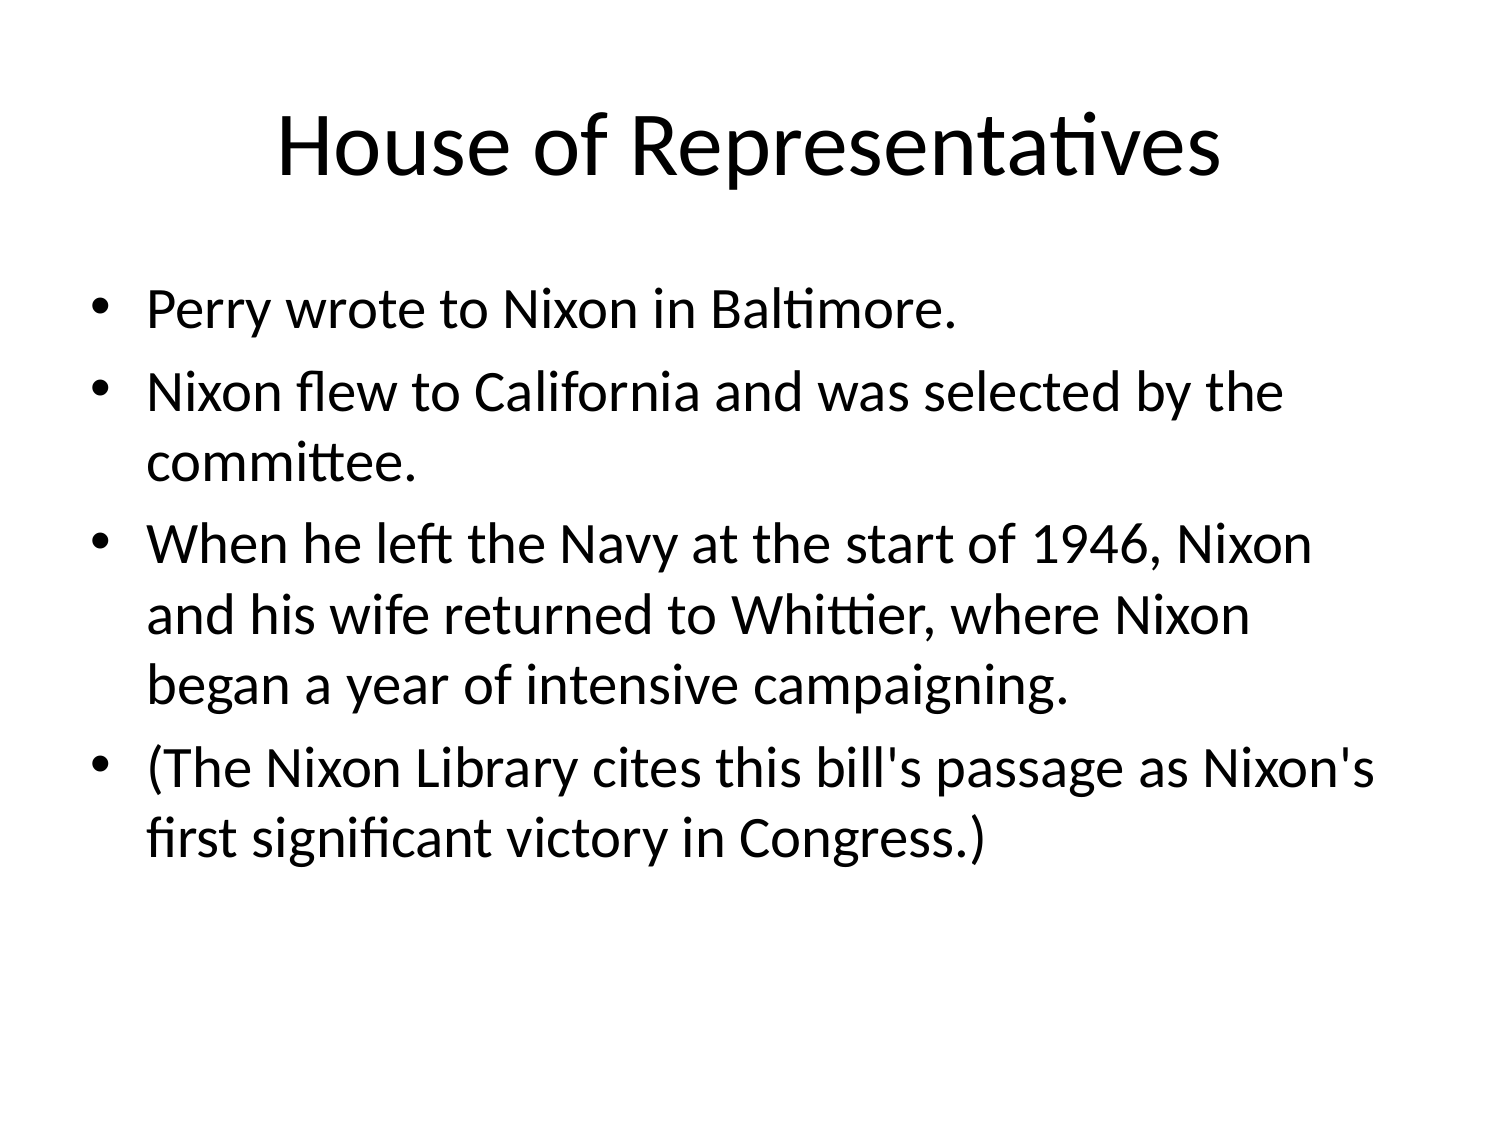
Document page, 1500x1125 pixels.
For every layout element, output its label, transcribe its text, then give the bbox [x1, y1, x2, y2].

title House of Representatives [75, 45, 1425, 233]
list Perry wrote to Nixon in Baltimore. Nixon flew to California and was selected by the committee. When he left the Navy at the start of 1946, Nixon and his wife returned to Whittier, where Nixon began a year of intensive campaigning. (The Nixon Library cites this bill's passage as Nixon's first significant victory in Congress.) [75, 262, 1425, 1005]
